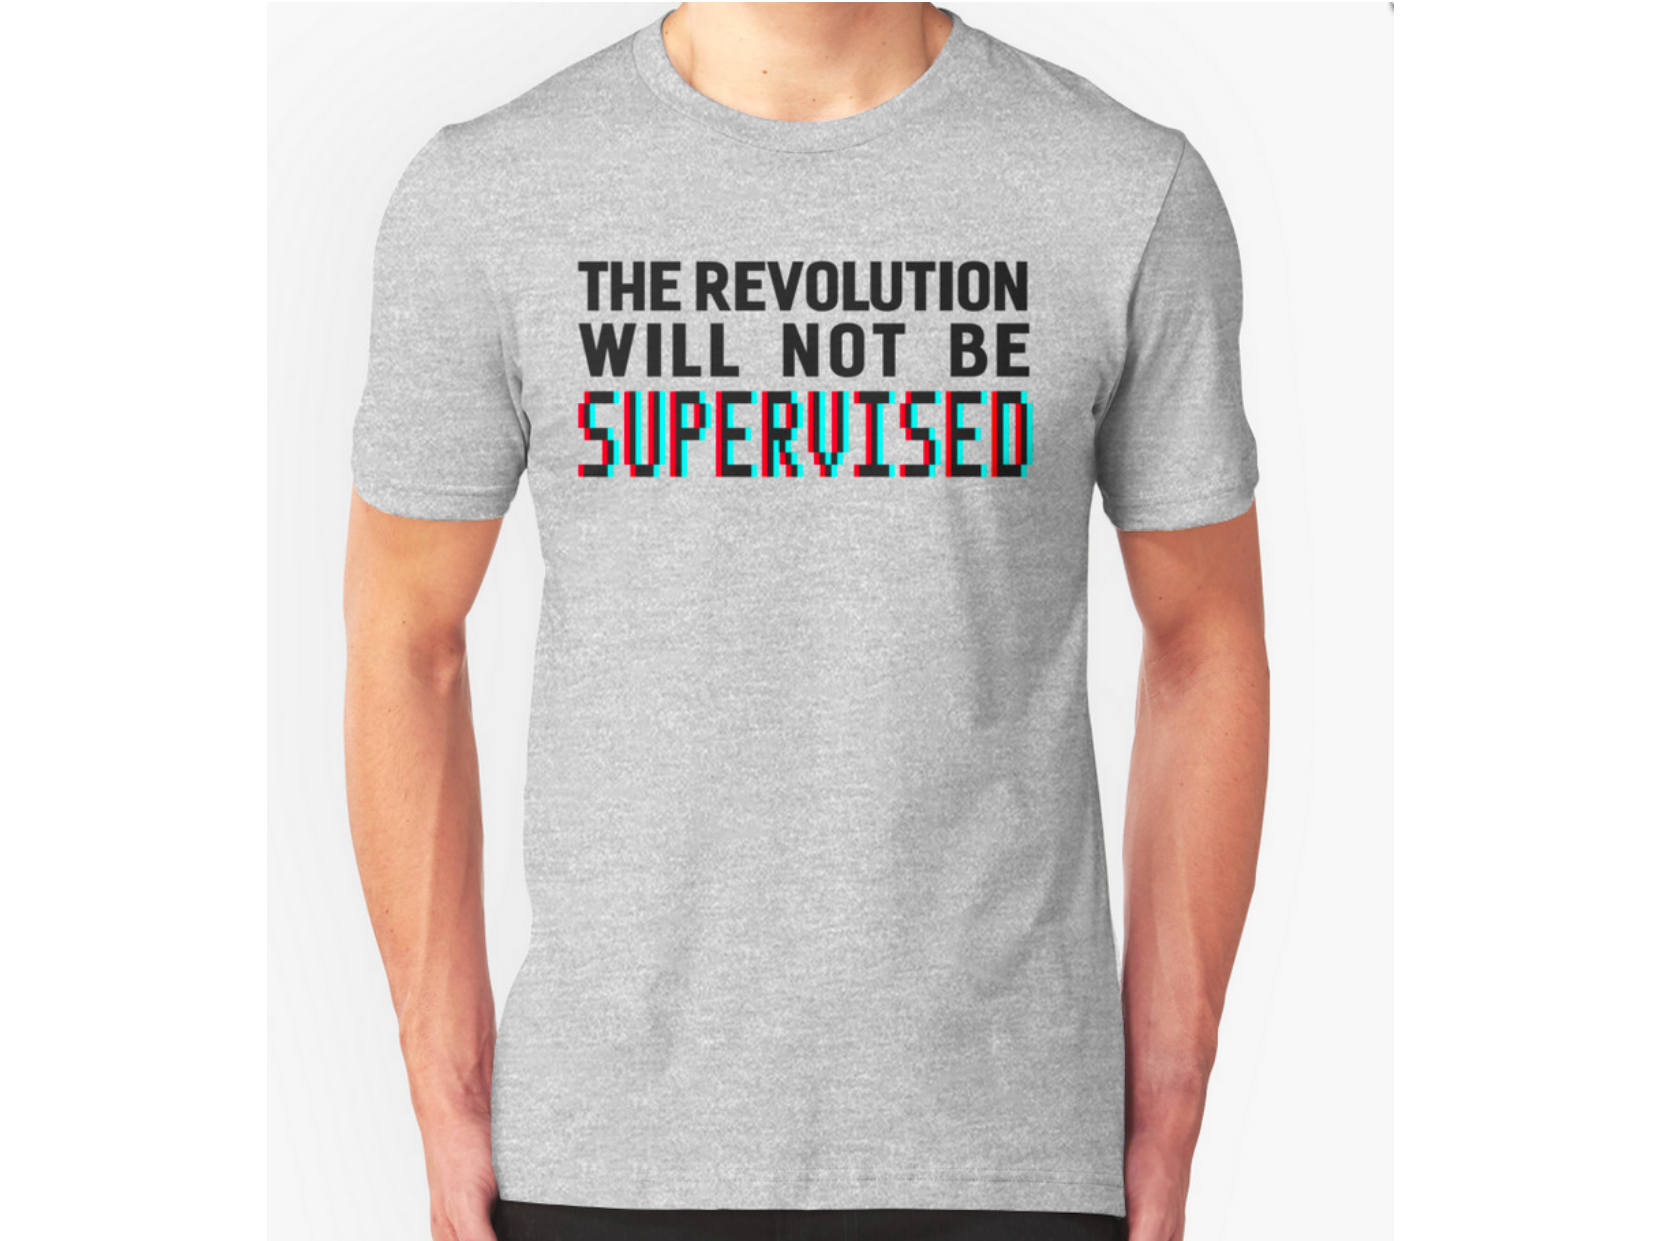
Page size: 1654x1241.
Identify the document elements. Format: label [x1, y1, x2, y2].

picture [267, 2, 1394, 1241]
